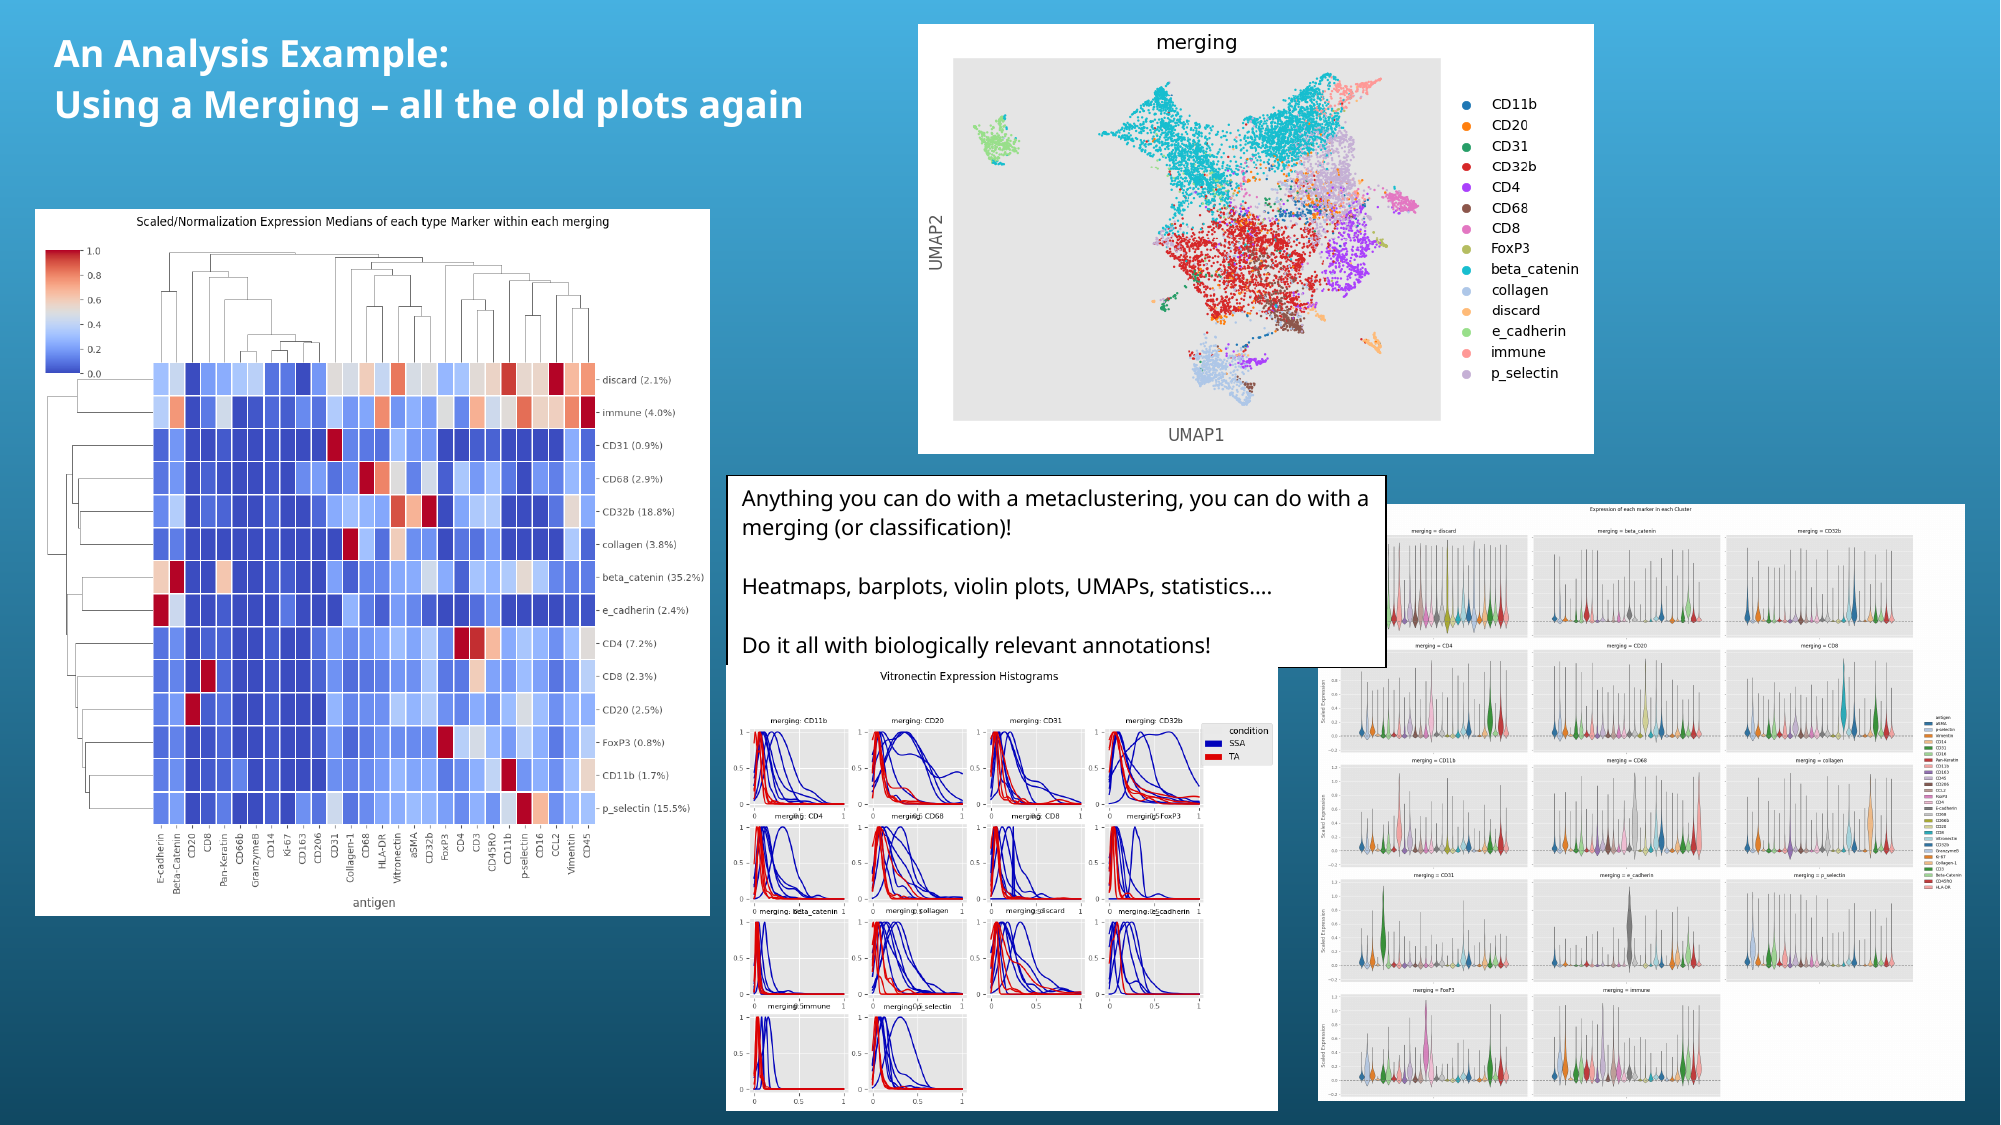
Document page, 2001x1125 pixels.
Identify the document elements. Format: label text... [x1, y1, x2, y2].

text_box An Analysis Example: Using a Merging – all the old plots again [39, 20, 890, 127]
picture [918, 24, 1594, 454]
picture [726, 665, 1278, 1111]
picture [1318, 504, 1965, 1101]
picture [35, 209, 710, 916]
text_box Anything you can do with a metaclustering, you can do with a merging (or classification)! Heatmaps, barplots, violin plots, UMAPs, statistics…. Do it all with biologically relevant annotations! [726, 475, 1387, 650]
